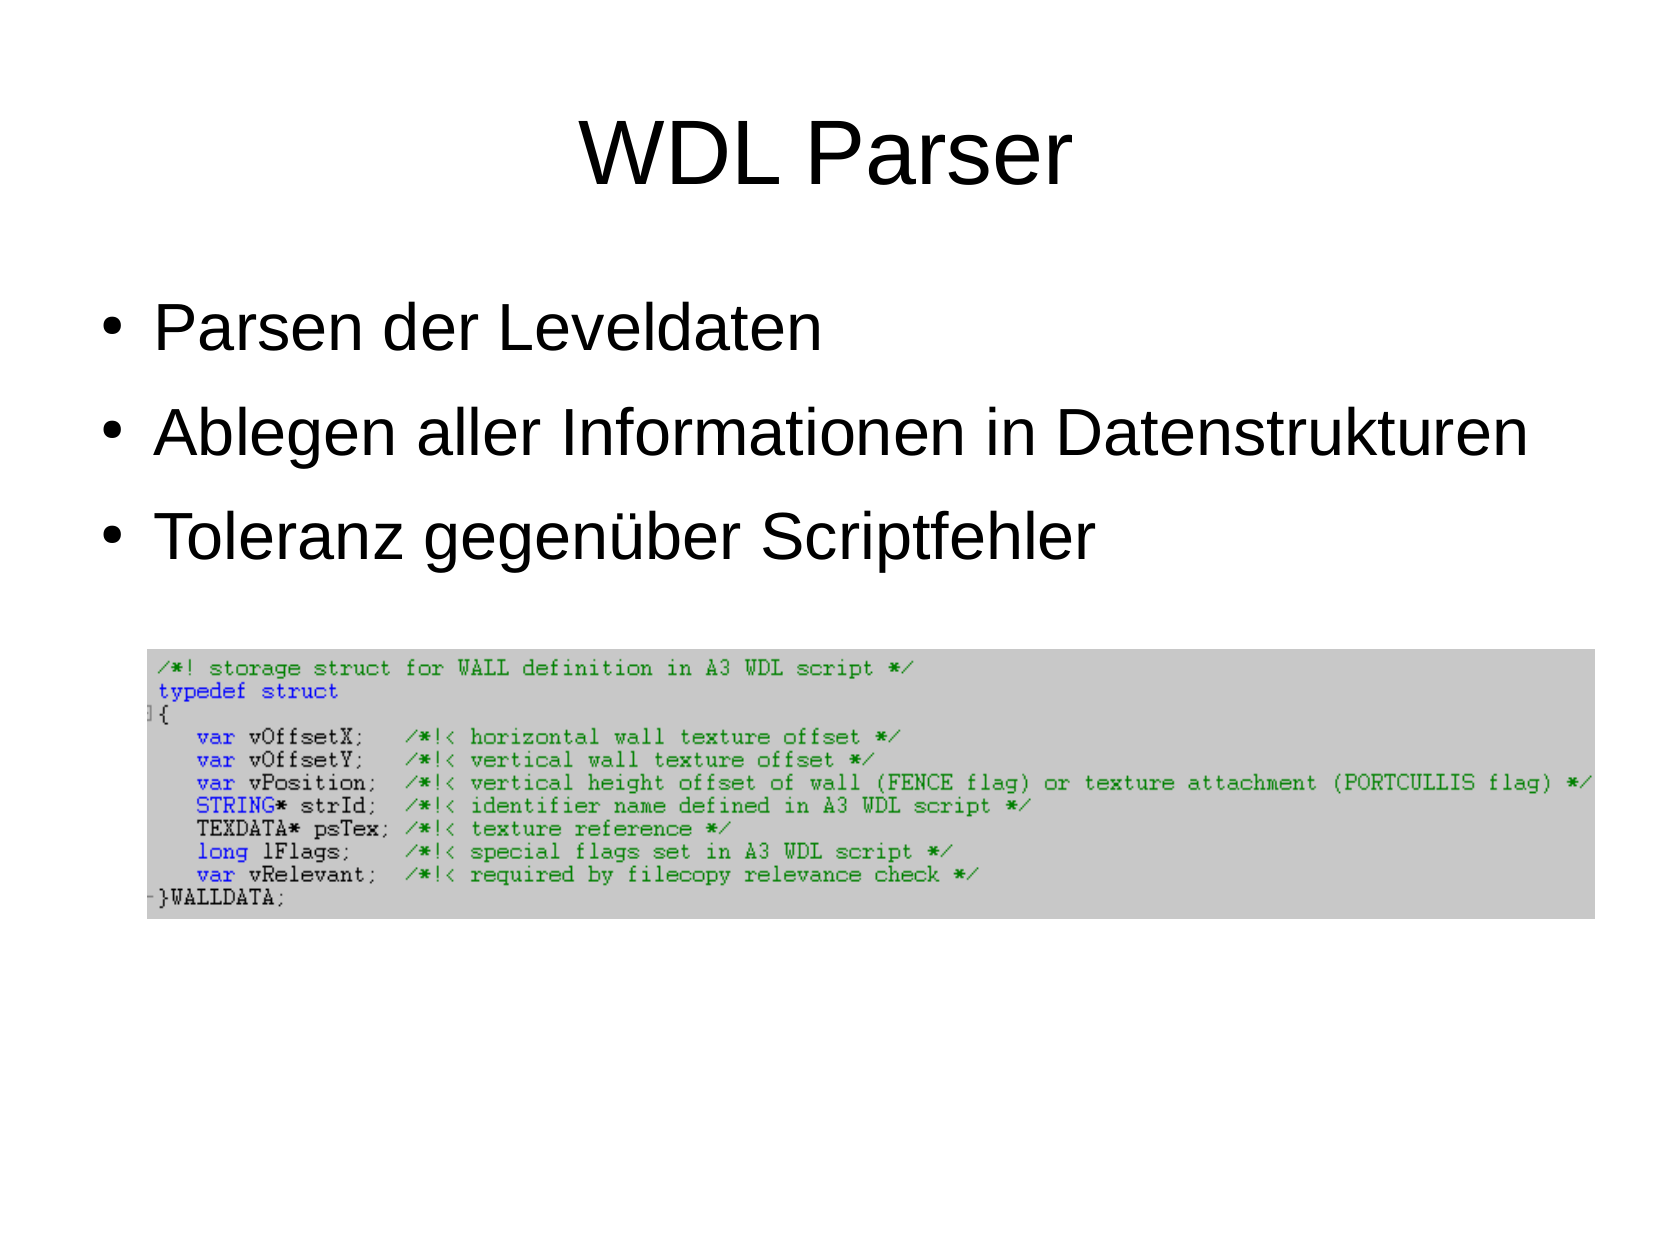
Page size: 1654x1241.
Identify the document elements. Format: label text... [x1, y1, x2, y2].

list Parsen der Leveldaten Ablegen aller Informationen in Datenstrukturen Toleranz gegenüber Scriptfehler [82, 290, 1571, 1109]
picture [147, 649, 1595, 919]
title WDL Parser [82, 49, 1571, 257]
